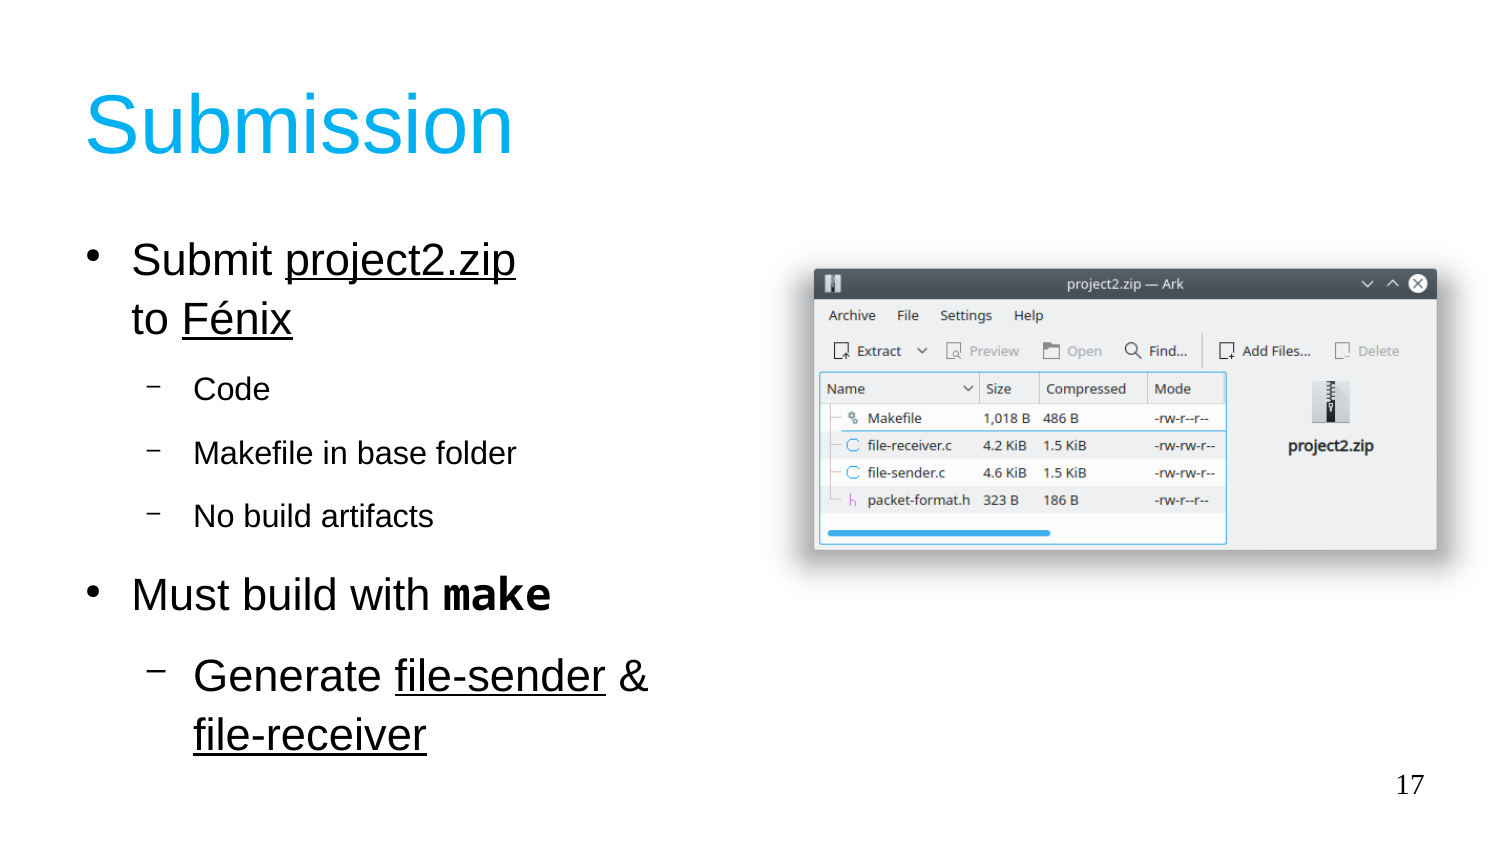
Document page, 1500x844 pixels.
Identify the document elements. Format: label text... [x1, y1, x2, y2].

title Submission [69, 44, 1364, 208]
list Submit project2.zip to Fénix Code Makefile in base folder No build artifacts Must build with make Generate file-sender & file-receiver [69, 224, 702, 760]
picture [750, 230, 1500, 614]
